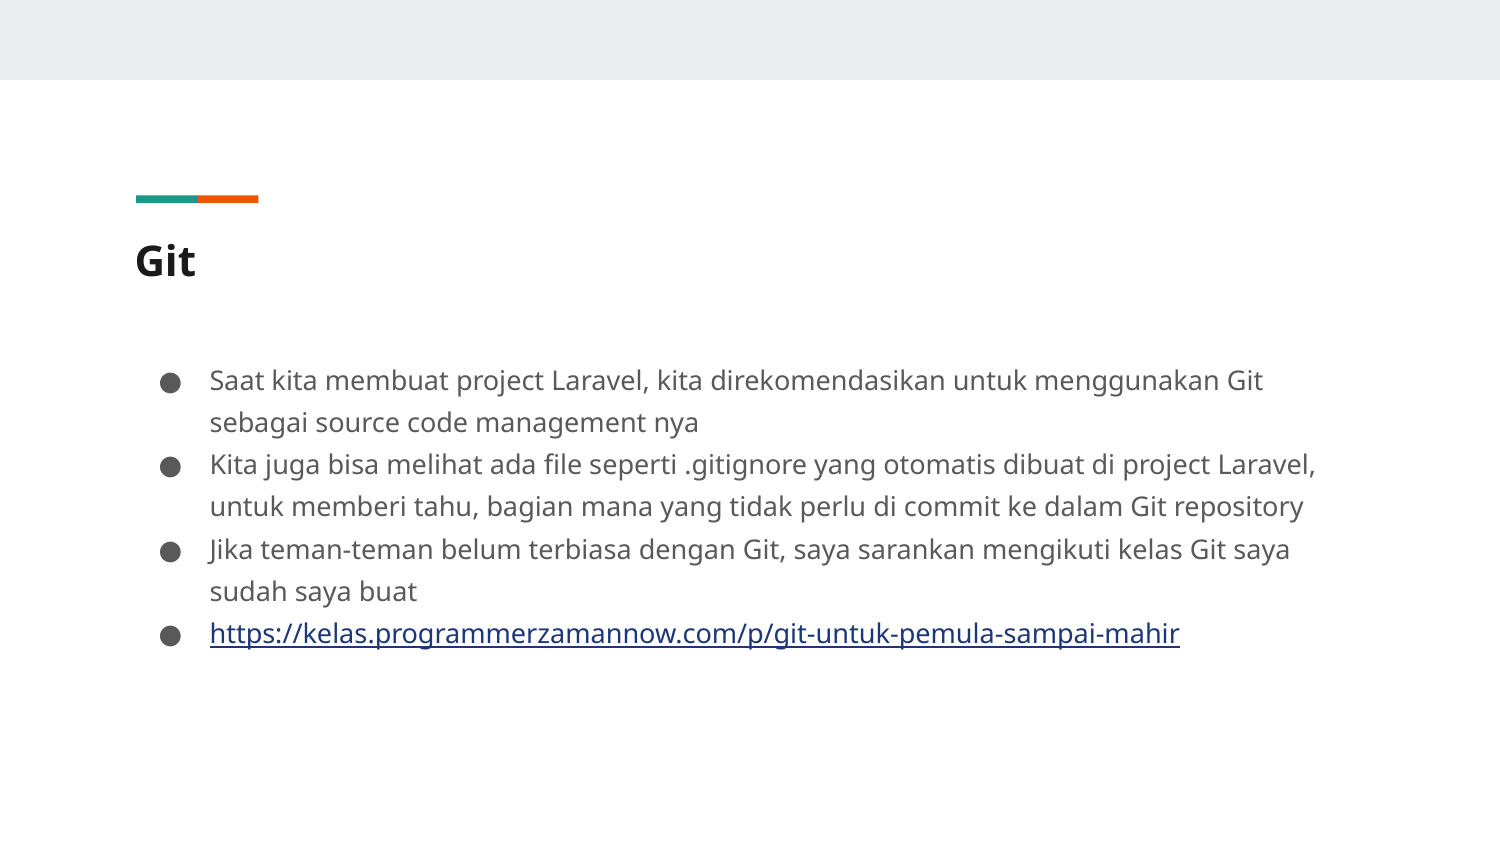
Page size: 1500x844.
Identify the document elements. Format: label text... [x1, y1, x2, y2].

list Saat kita membuat project Laravel, kita direkomendasikan untuk menggunakan Git sebagai source code management nya Kita juga bisa melihat ada file seperti .gitignore yang otomatis dibuat di project Laravel, untuk memberi tahu, bagian mana yang tidak perlu di commit ke dalam Git repository Jika teman-teman belum terbiasa dengan Git, saya sarankan mengikuti kelas Git saya sudah saya buat https://kelas.programmerzamannow.com/p/git-untuk-pemula-sampai-mahir [119, 341, 1381, 712]
title Git [119, 216, 1381, 305]
